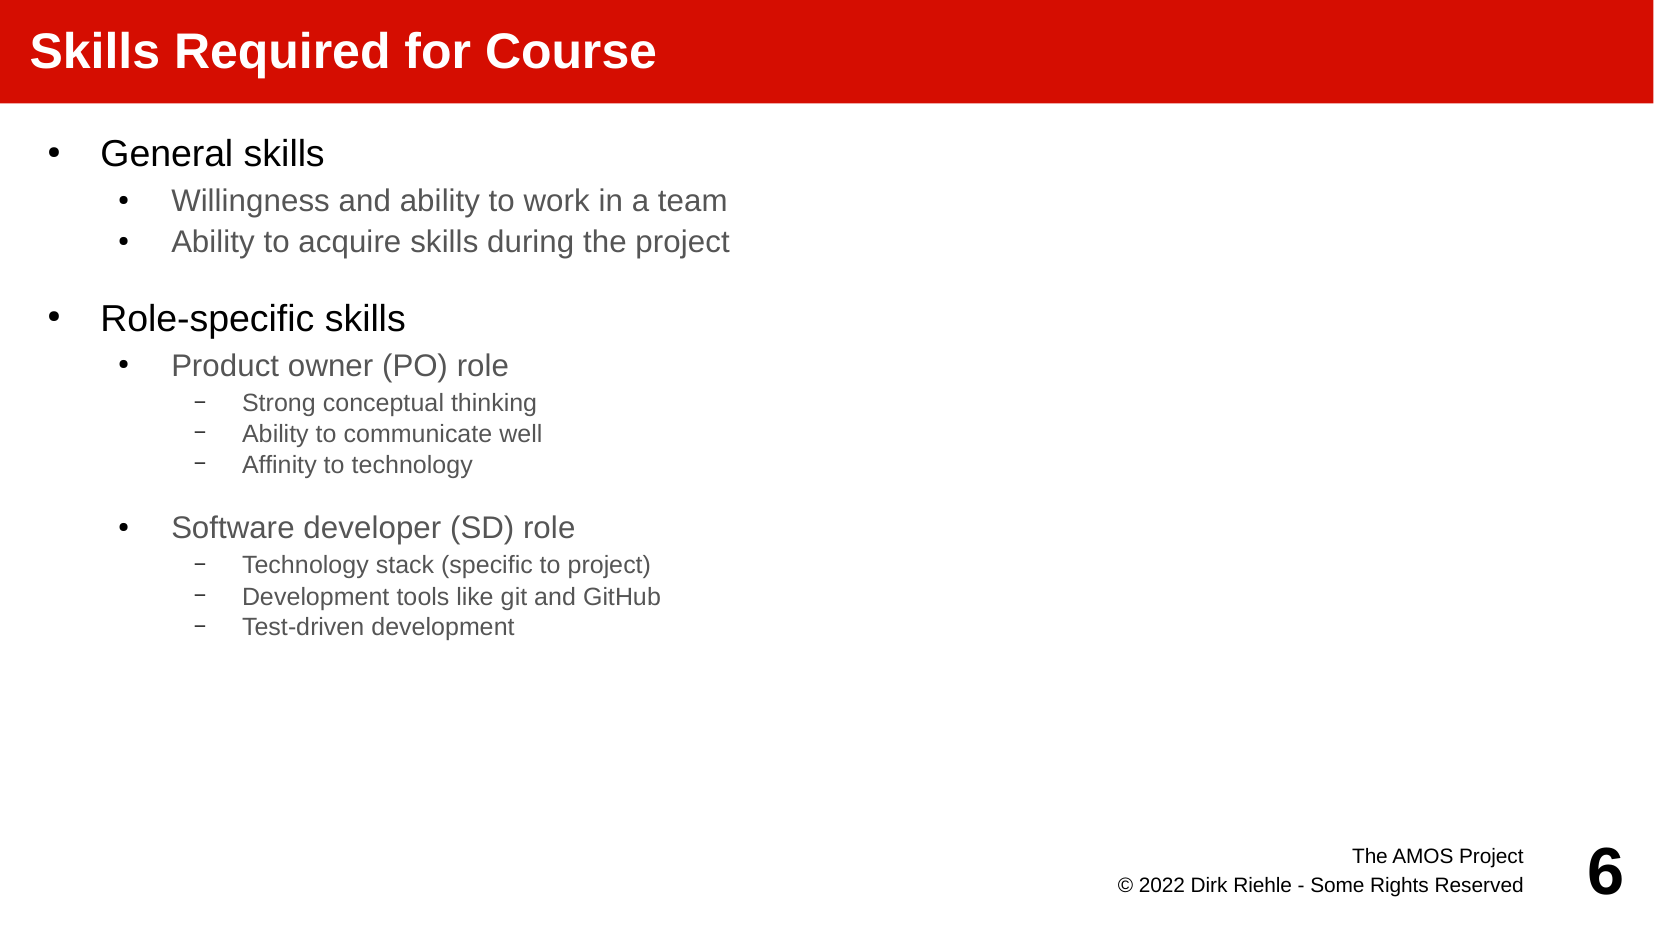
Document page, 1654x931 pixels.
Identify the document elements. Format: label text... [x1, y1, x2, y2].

list General skills Willingness and ability to work in a team Ability to acquire skills during the project Role-specific skills Product owner (PO) role Strong conceptual thinking Ability to communicate well Affinity to technology Software developer (SD) role Technology stack (specific to project) Development tools like git and GitHub Test-driven development [29, 132, 1625, 813]
title Skills Required for Course [0, 0, 1654, 104]
